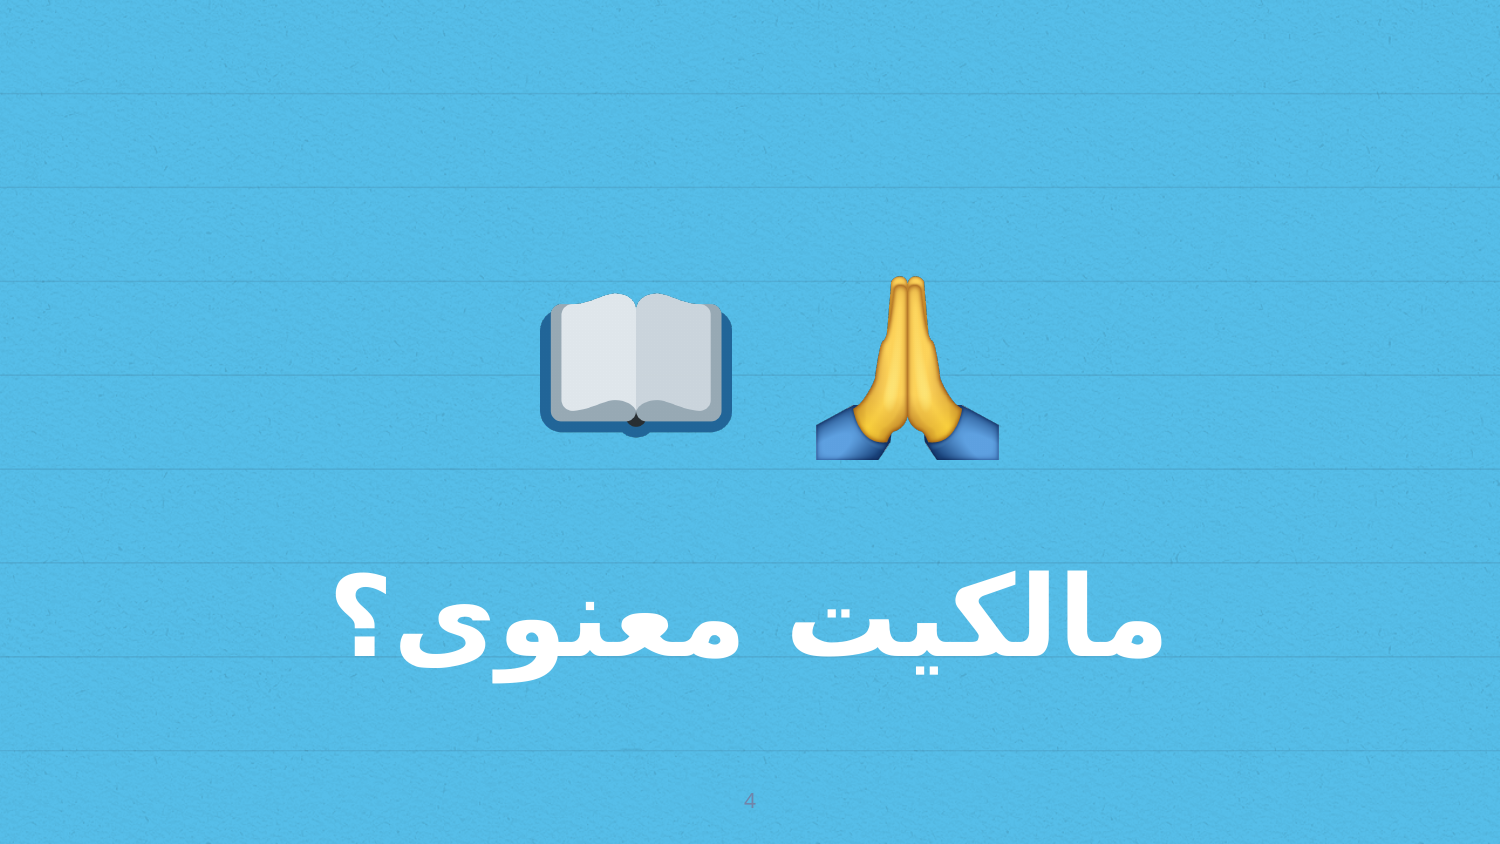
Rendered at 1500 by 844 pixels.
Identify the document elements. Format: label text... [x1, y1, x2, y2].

picture [0, 0, 1500, 844]
slide_number <number> [705, 779, 795, 825]
title مالکیت معنوی؟ [245, 542, 1255, 681]
